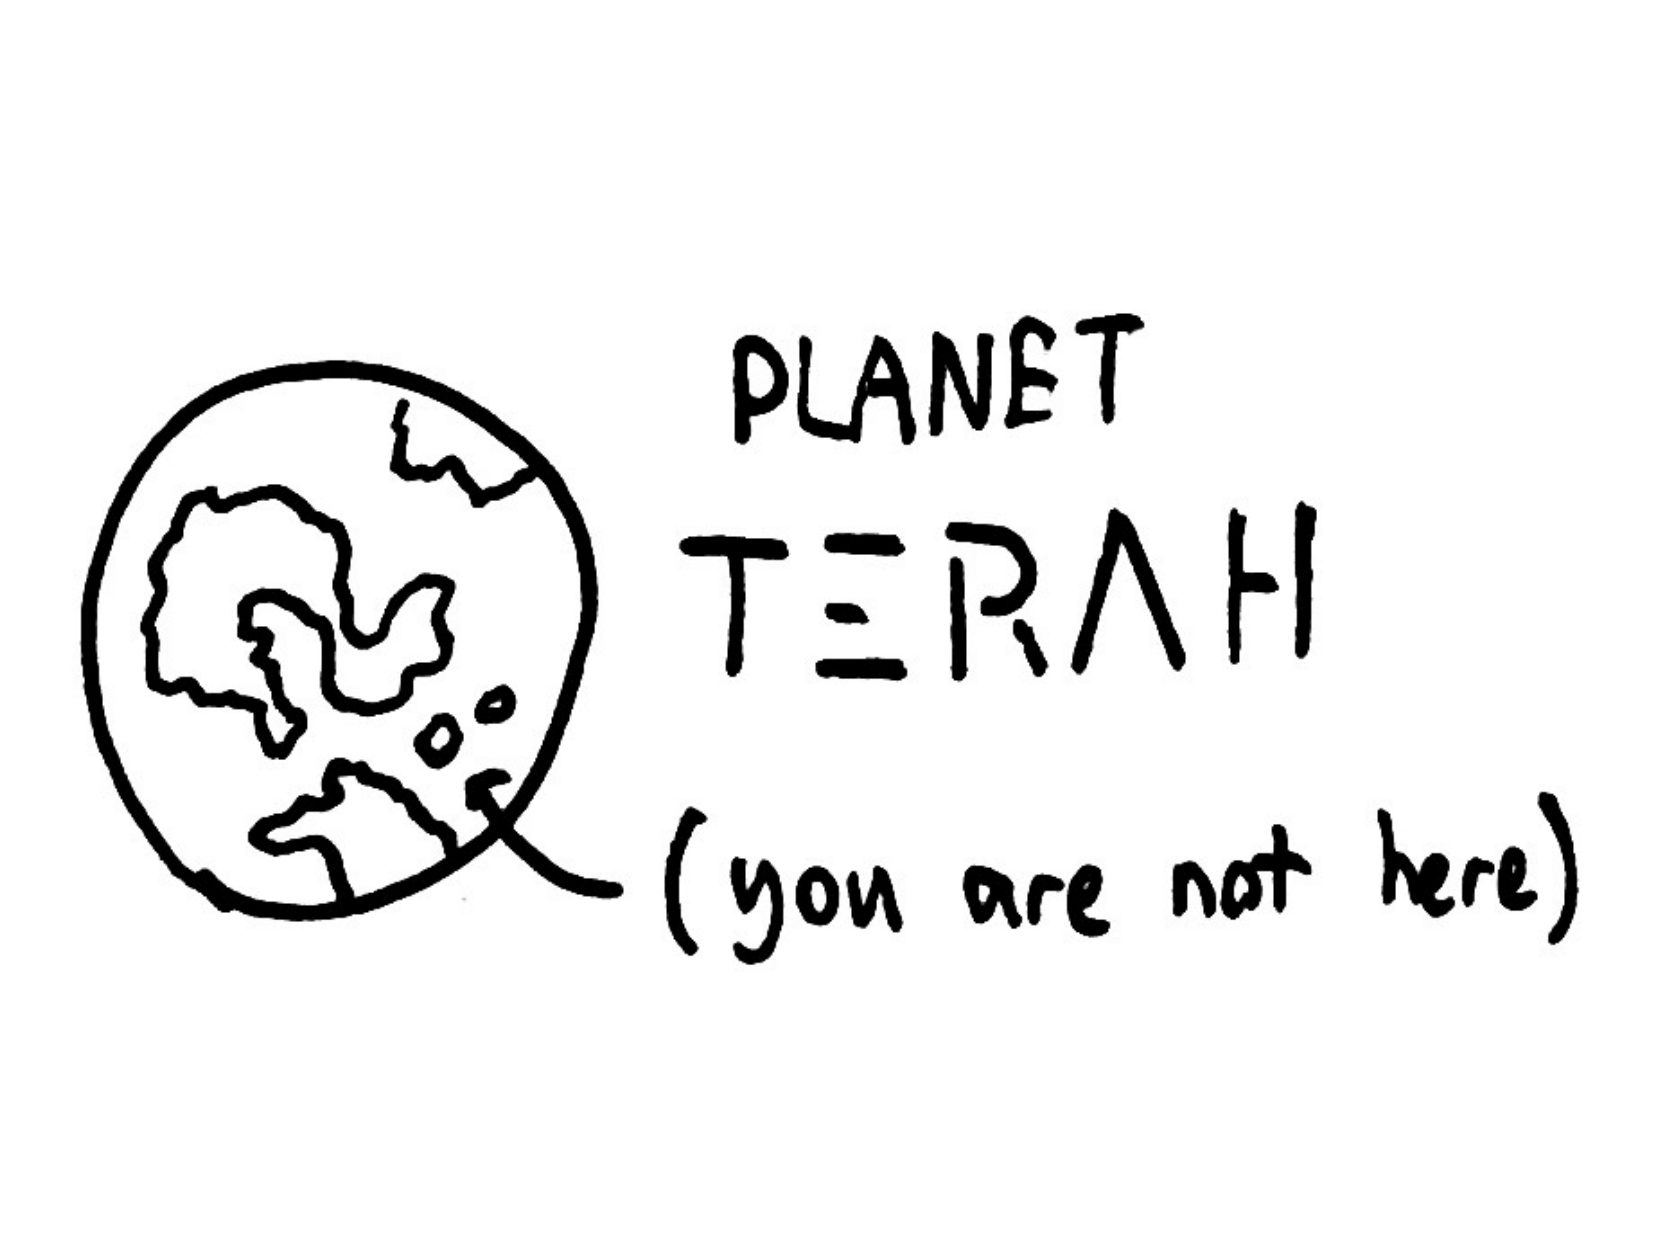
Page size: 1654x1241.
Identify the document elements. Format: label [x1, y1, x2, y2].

picture [15, 224, 1654, 1055]
